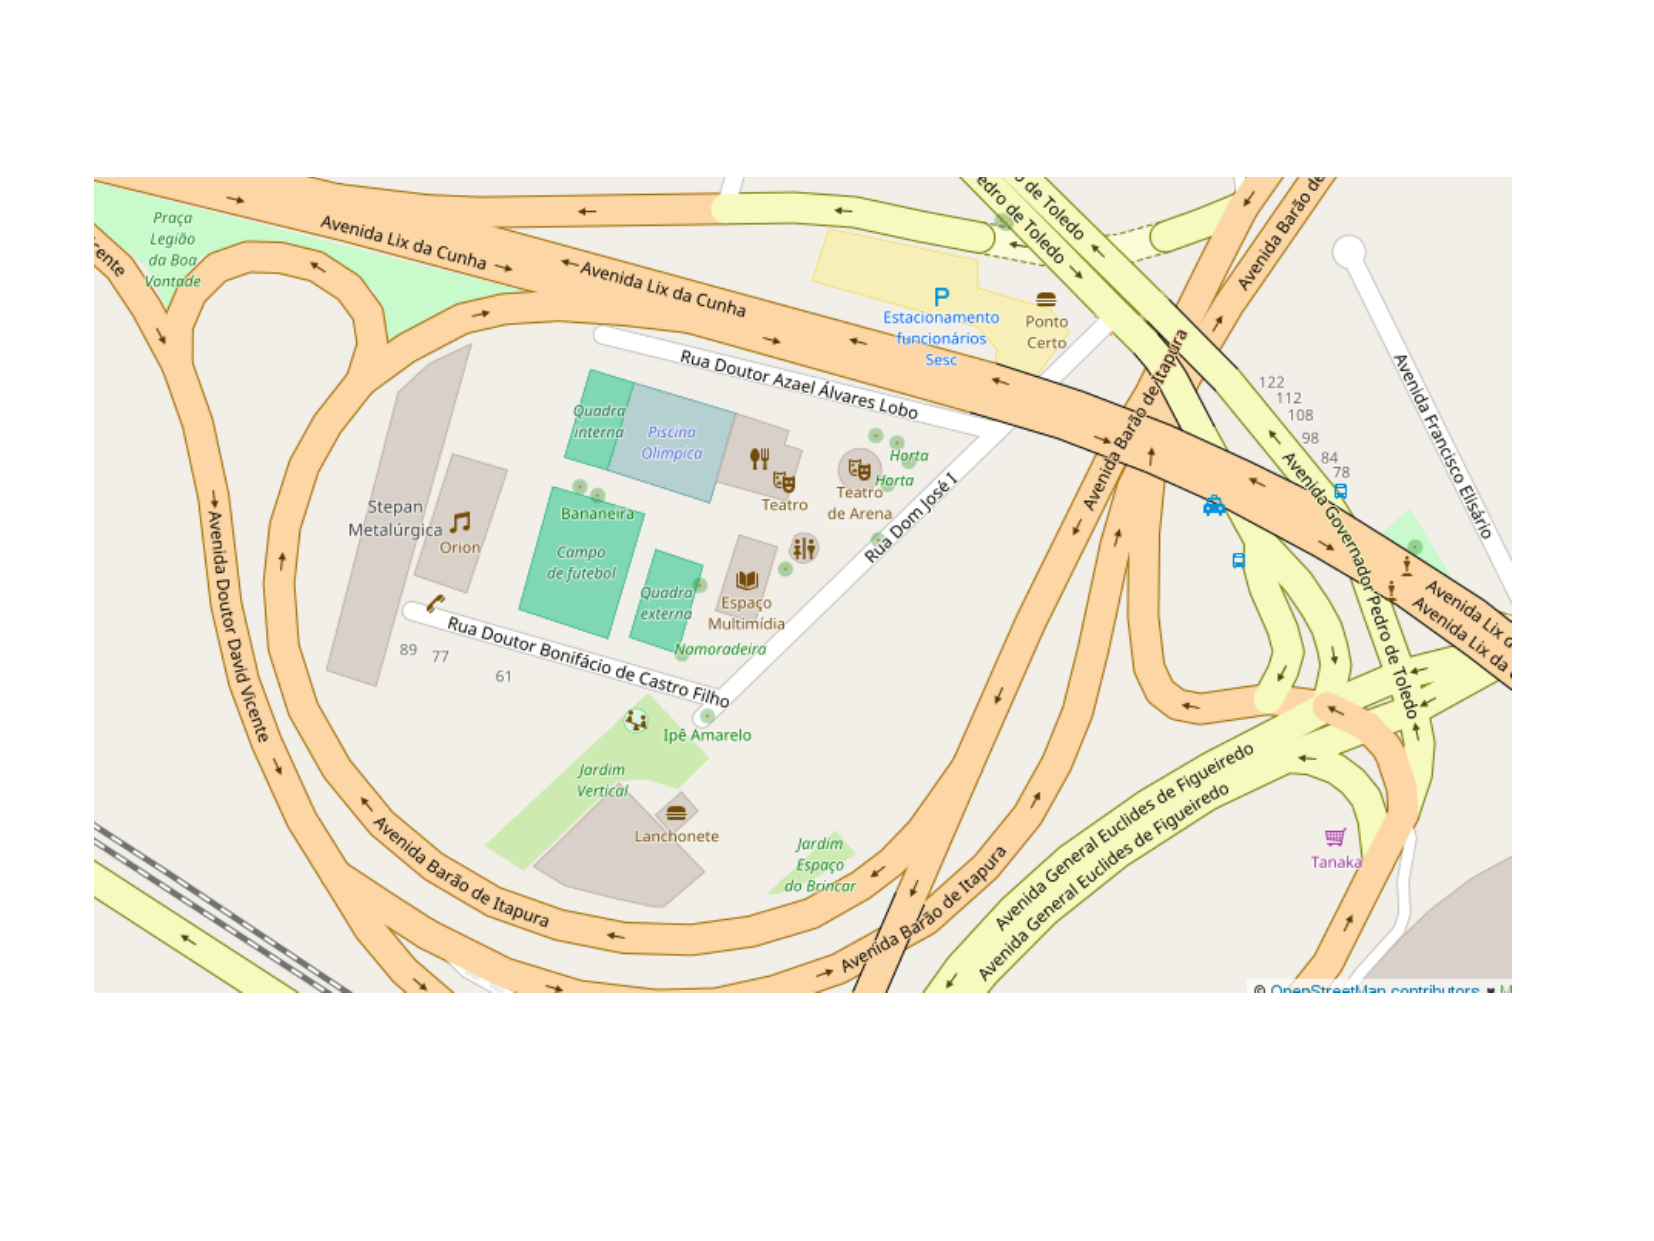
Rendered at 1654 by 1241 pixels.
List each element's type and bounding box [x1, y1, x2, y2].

picture [94, 177, 1512, 993]
